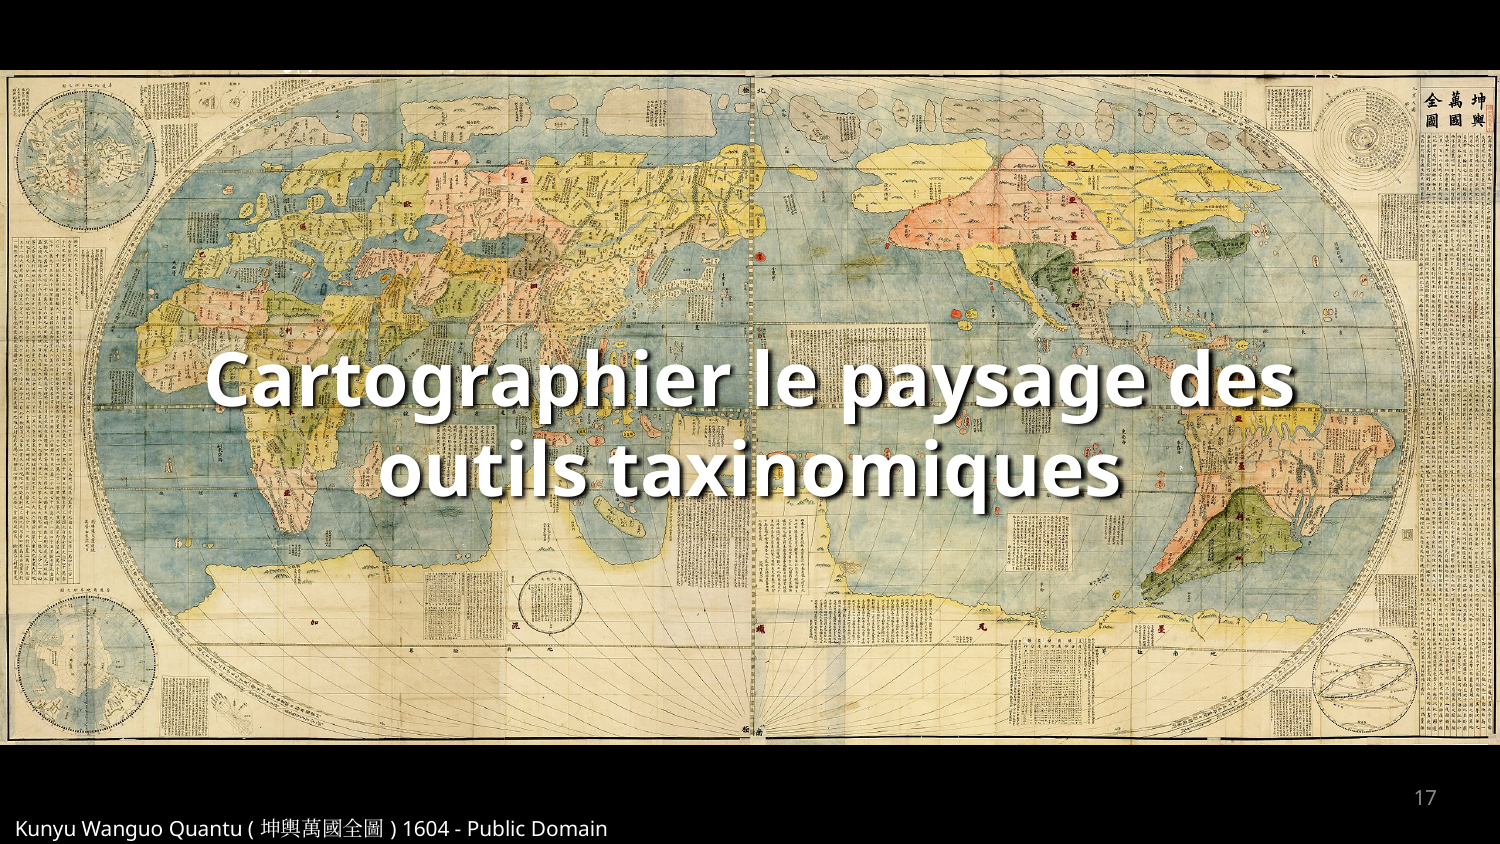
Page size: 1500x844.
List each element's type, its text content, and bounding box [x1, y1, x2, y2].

list Cartographier le paysage des outils taxinomiques [189, 284, 1312, 560]
text_box Kunyu Wanguo Quantu (坤輿萬國全圖) 1604 - Public Domain [0, 804, 668, 844]
slide_number <numéro> [1240, 767, 1437, 813]
picture [0, 70, 1500, 745]
